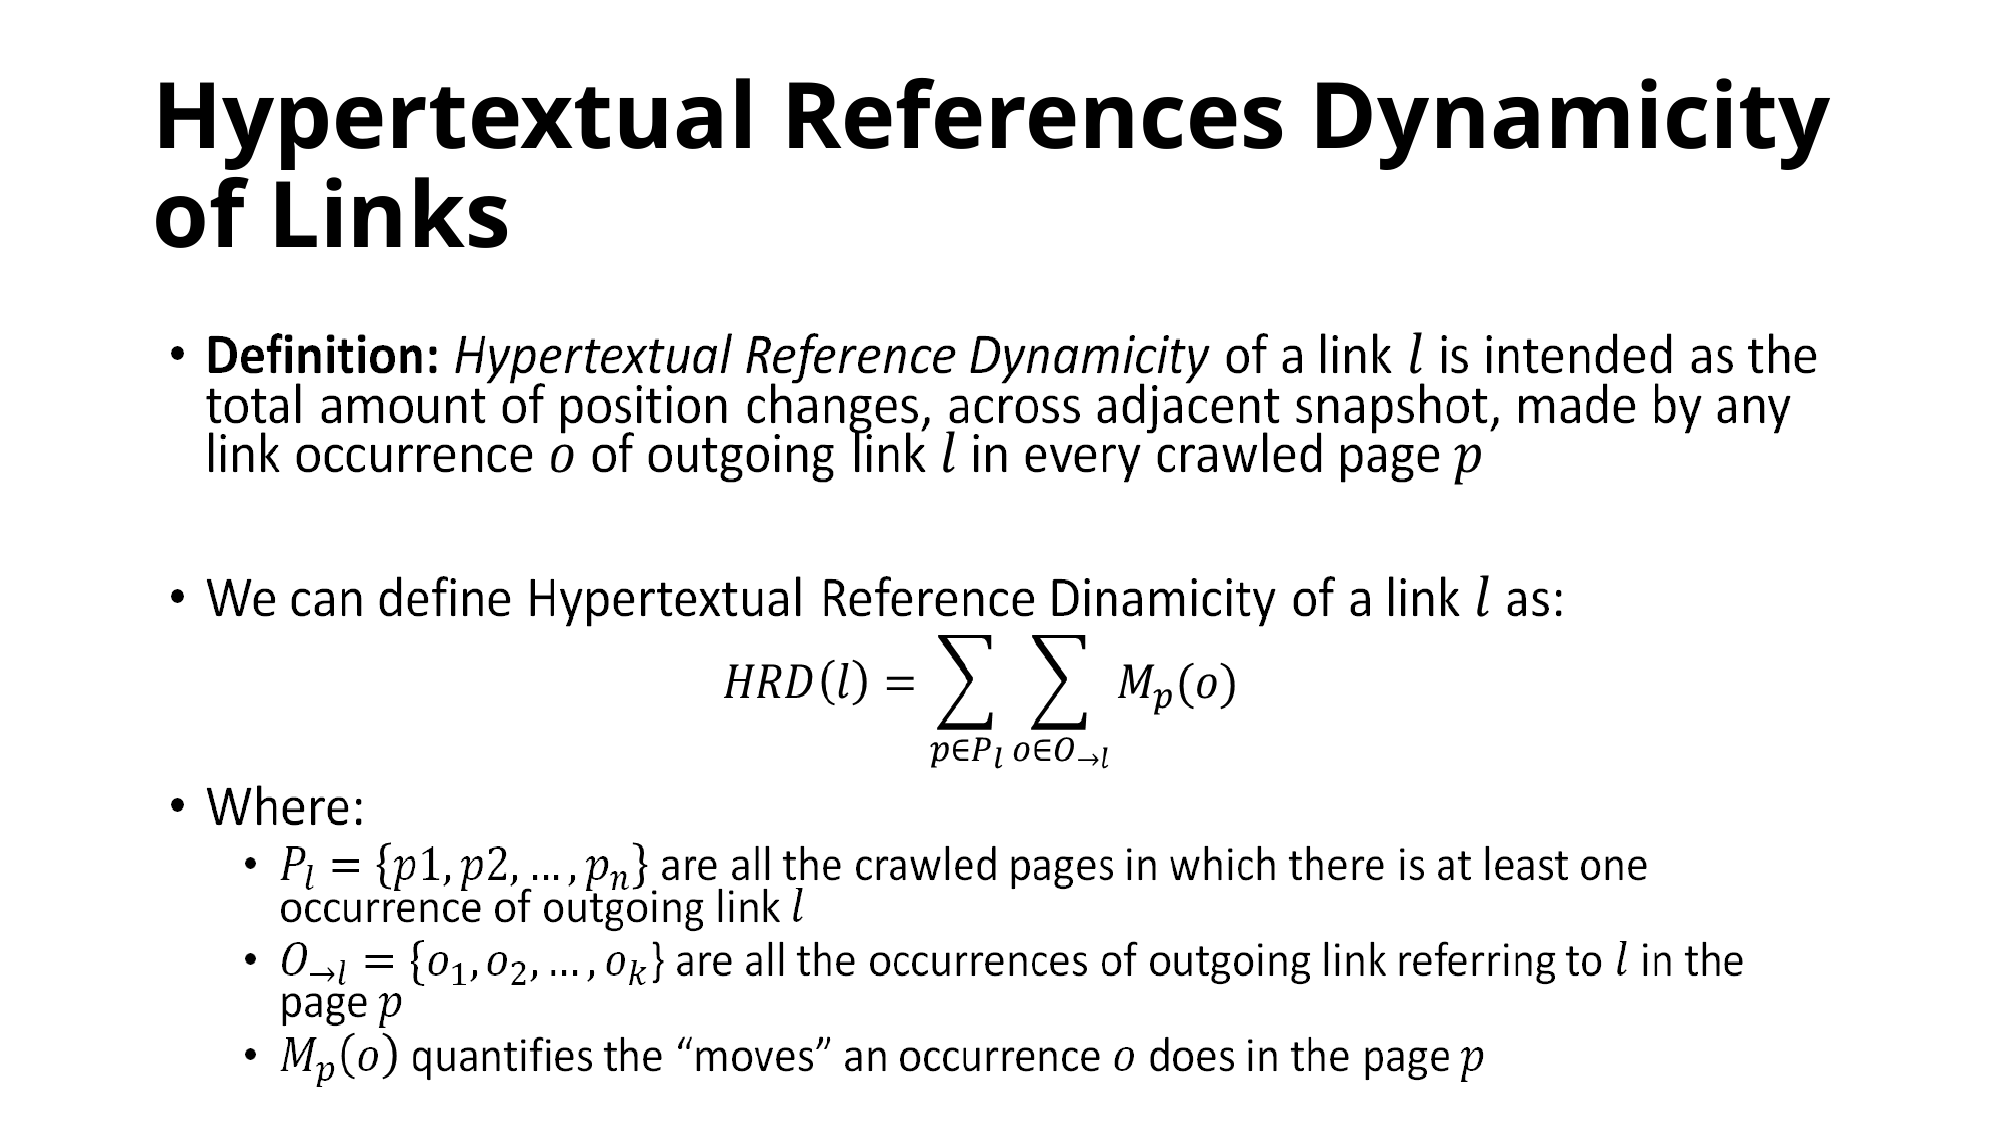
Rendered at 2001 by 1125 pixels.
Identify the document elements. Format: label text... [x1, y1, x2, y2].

list [137, 301, 1863, 1115]
title Hypertextual References Dynamicity of Links [137, 59, 1863, 278]
